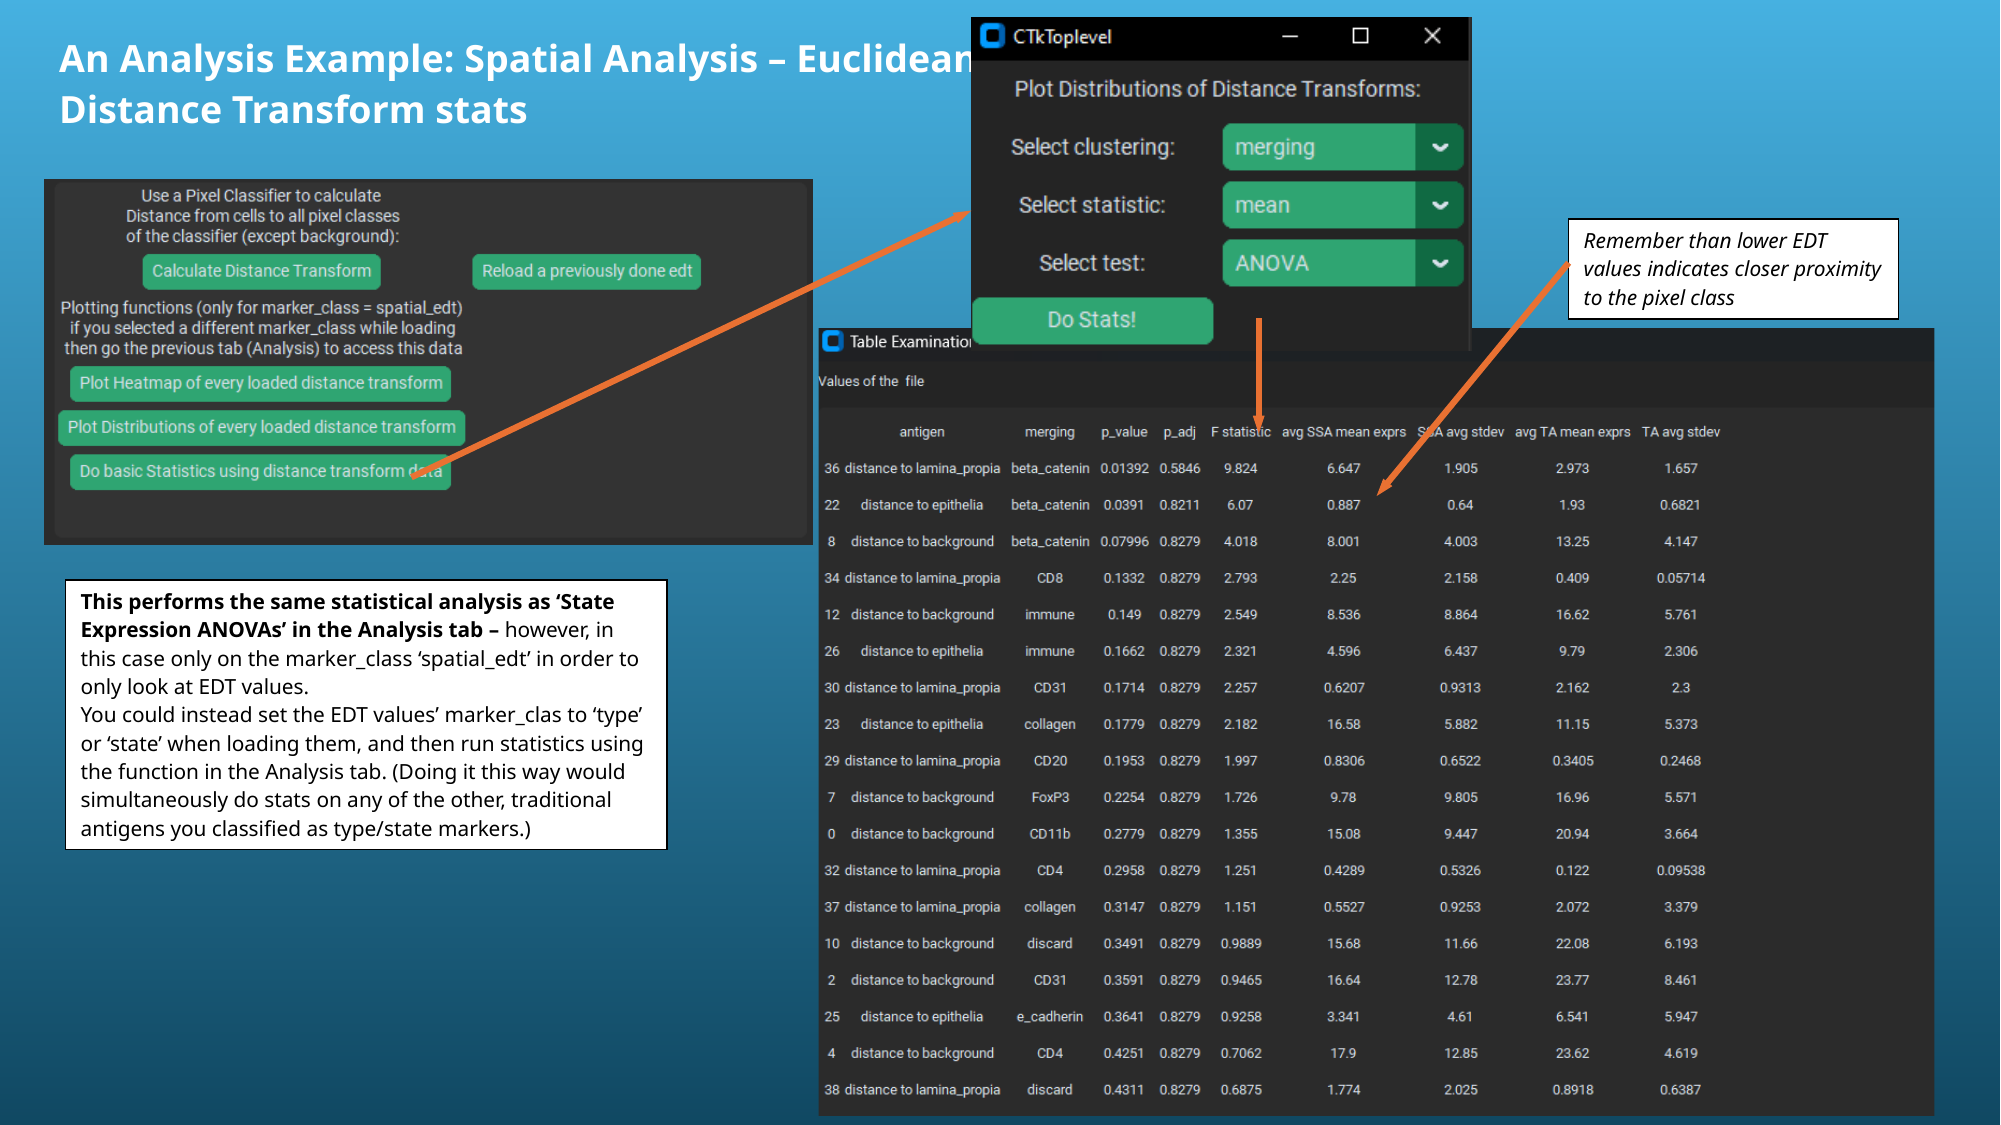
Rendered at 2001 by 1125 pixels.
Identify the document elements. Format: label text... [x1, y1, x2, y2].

text_box Remember than lower EDT values indicates closer proximity to the pixel class [1568, 218, 1899, 310]
text_box This performs the same statistical analysis as ‘State Expression ANOVAs’ in the Analysis tab – however, in this case only on the marker_class ‘spatial_edt’ in order to only look at EDT values. You could instead set the EDT values’ marker_clas to ‘type’ or ‘state’ when loading them, and then run statistics using the function in the Analysis tab. (Doing it this way would simultaneously do stats on any of the other, traditional antigens you classified as type/state markers.) [65, 579, 668, 827]
picture [44, 179, 813, 545]
text_box An Analysis Example: Spatial Analysis – Euclidean Distance Transform stats [44, 24, 971, 131]
picture [818, 18, 1935, 1116]
